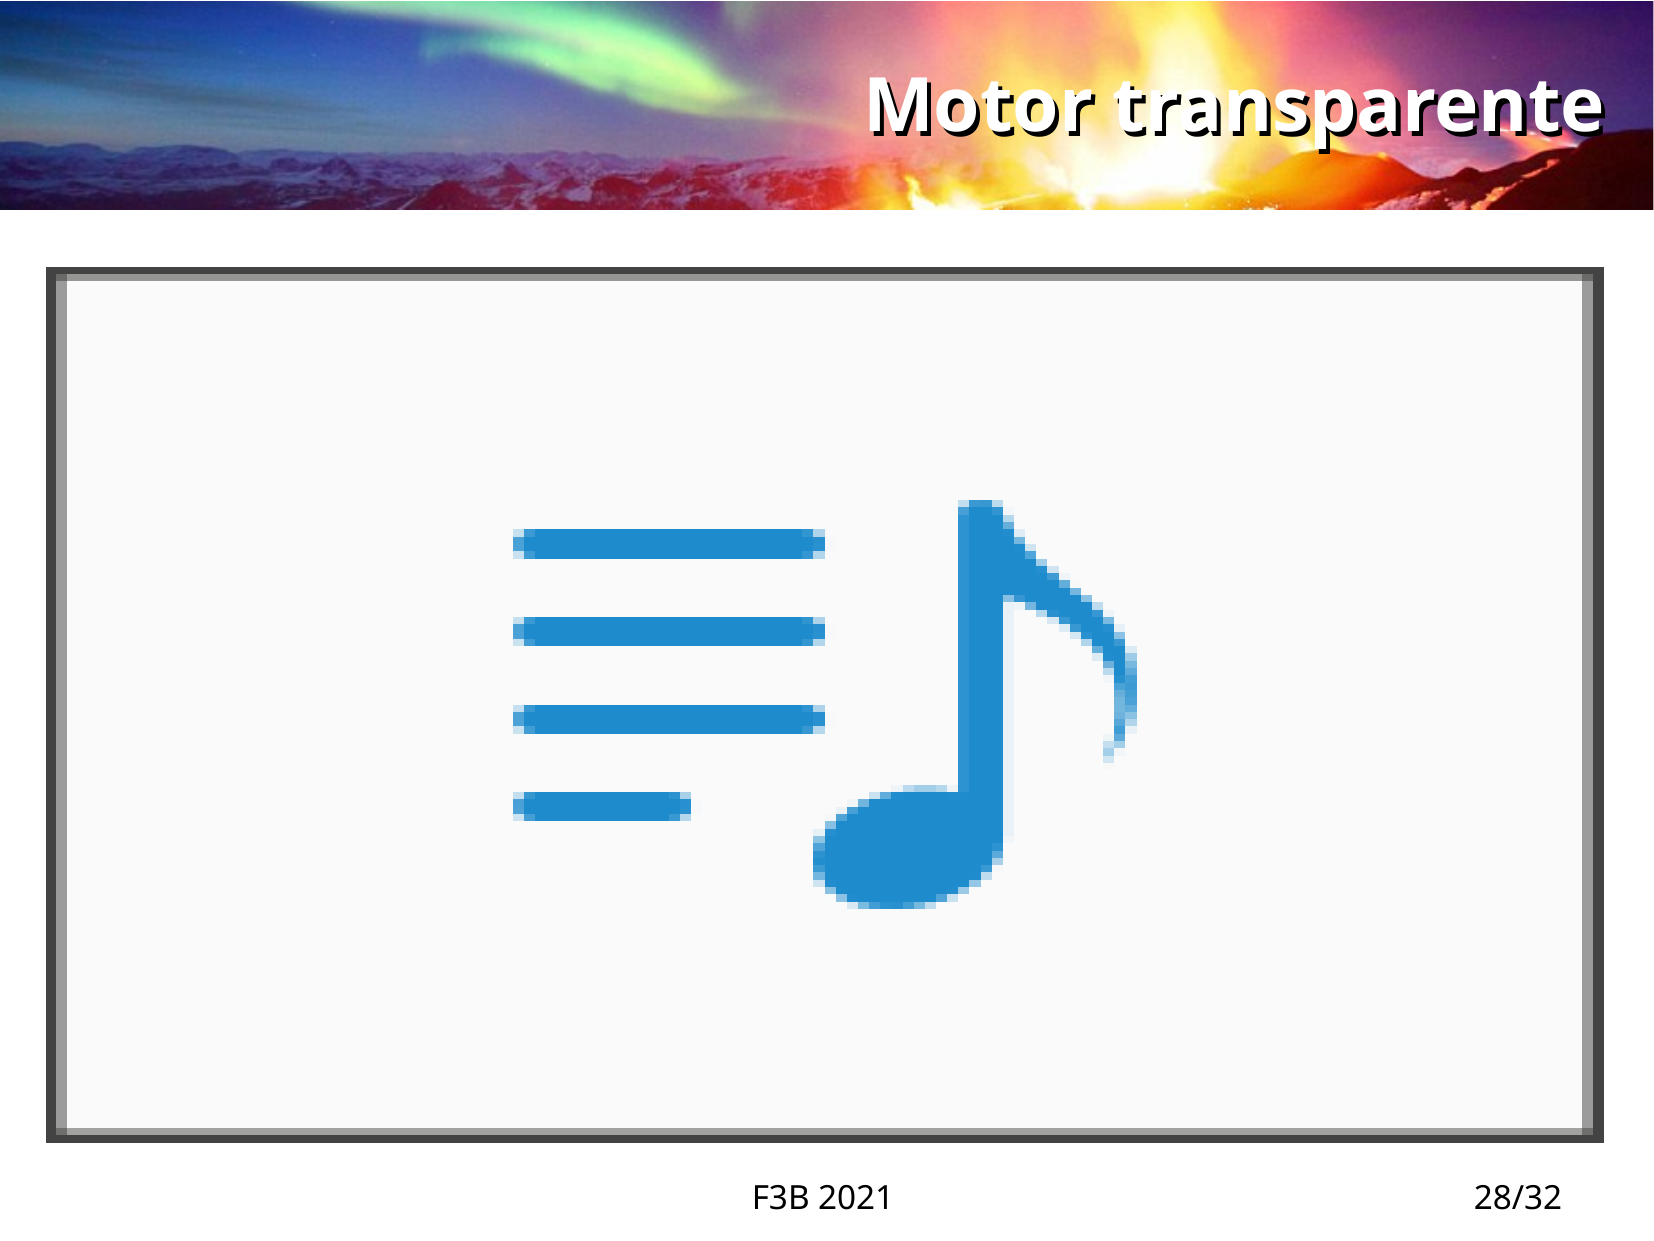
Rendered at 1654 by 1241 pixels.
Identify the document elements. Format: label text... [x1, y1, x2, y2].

title Motor transparente [45, 15, 1606, 191]
text_box [45, 266, 1606, 1144]
picture [0, 1, 1654, 210]
